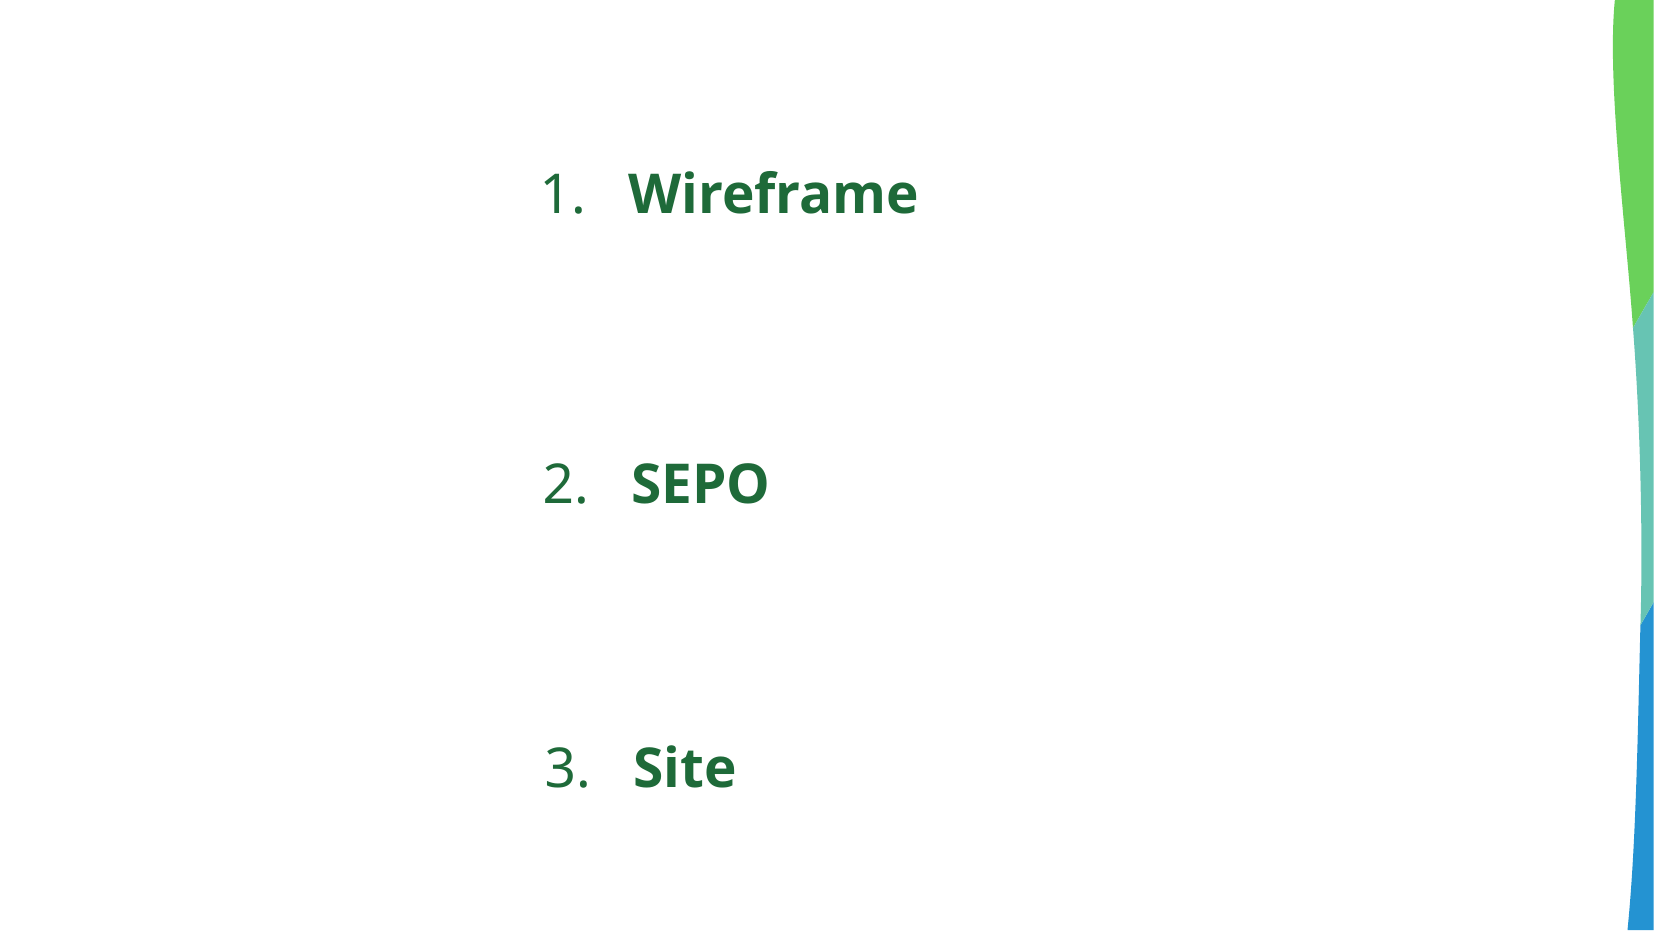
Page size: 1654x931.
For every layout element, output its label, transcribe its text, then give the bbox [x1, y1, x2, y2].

list 3. Site [497, 728, 880, 804]
list 2. SEPO [495, 444, 1155, 520]
list 1. Wireframe [492, 154, 1267, 230]
